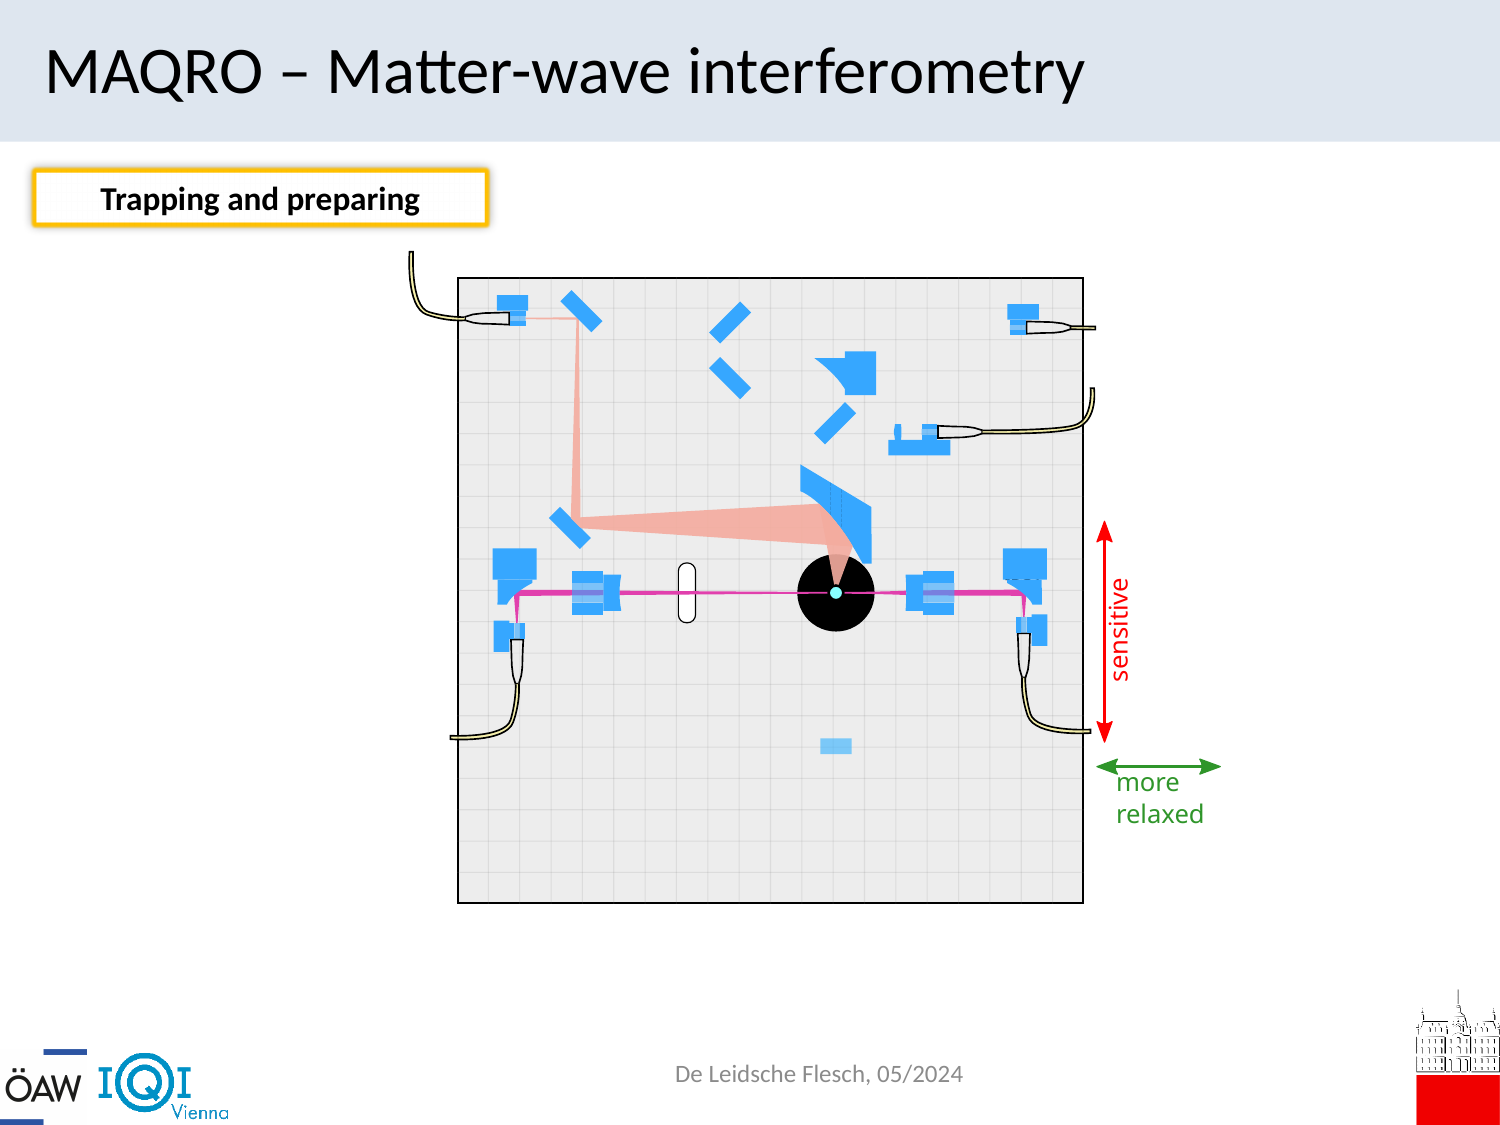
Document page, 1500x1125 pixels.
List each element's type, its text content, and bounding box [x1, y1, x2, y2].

picture [94, 1049, 234, 1124]
picture [1416, 988, 1500, 1125]
title MAQRO – Matter-wave interferometry [29, 7, 1317, 126]
picture [0, 1049, 87, 1125]
text_box Trapping and preparing [37, 173, 485, 222]
picture [404, 246, 1226, 908]
